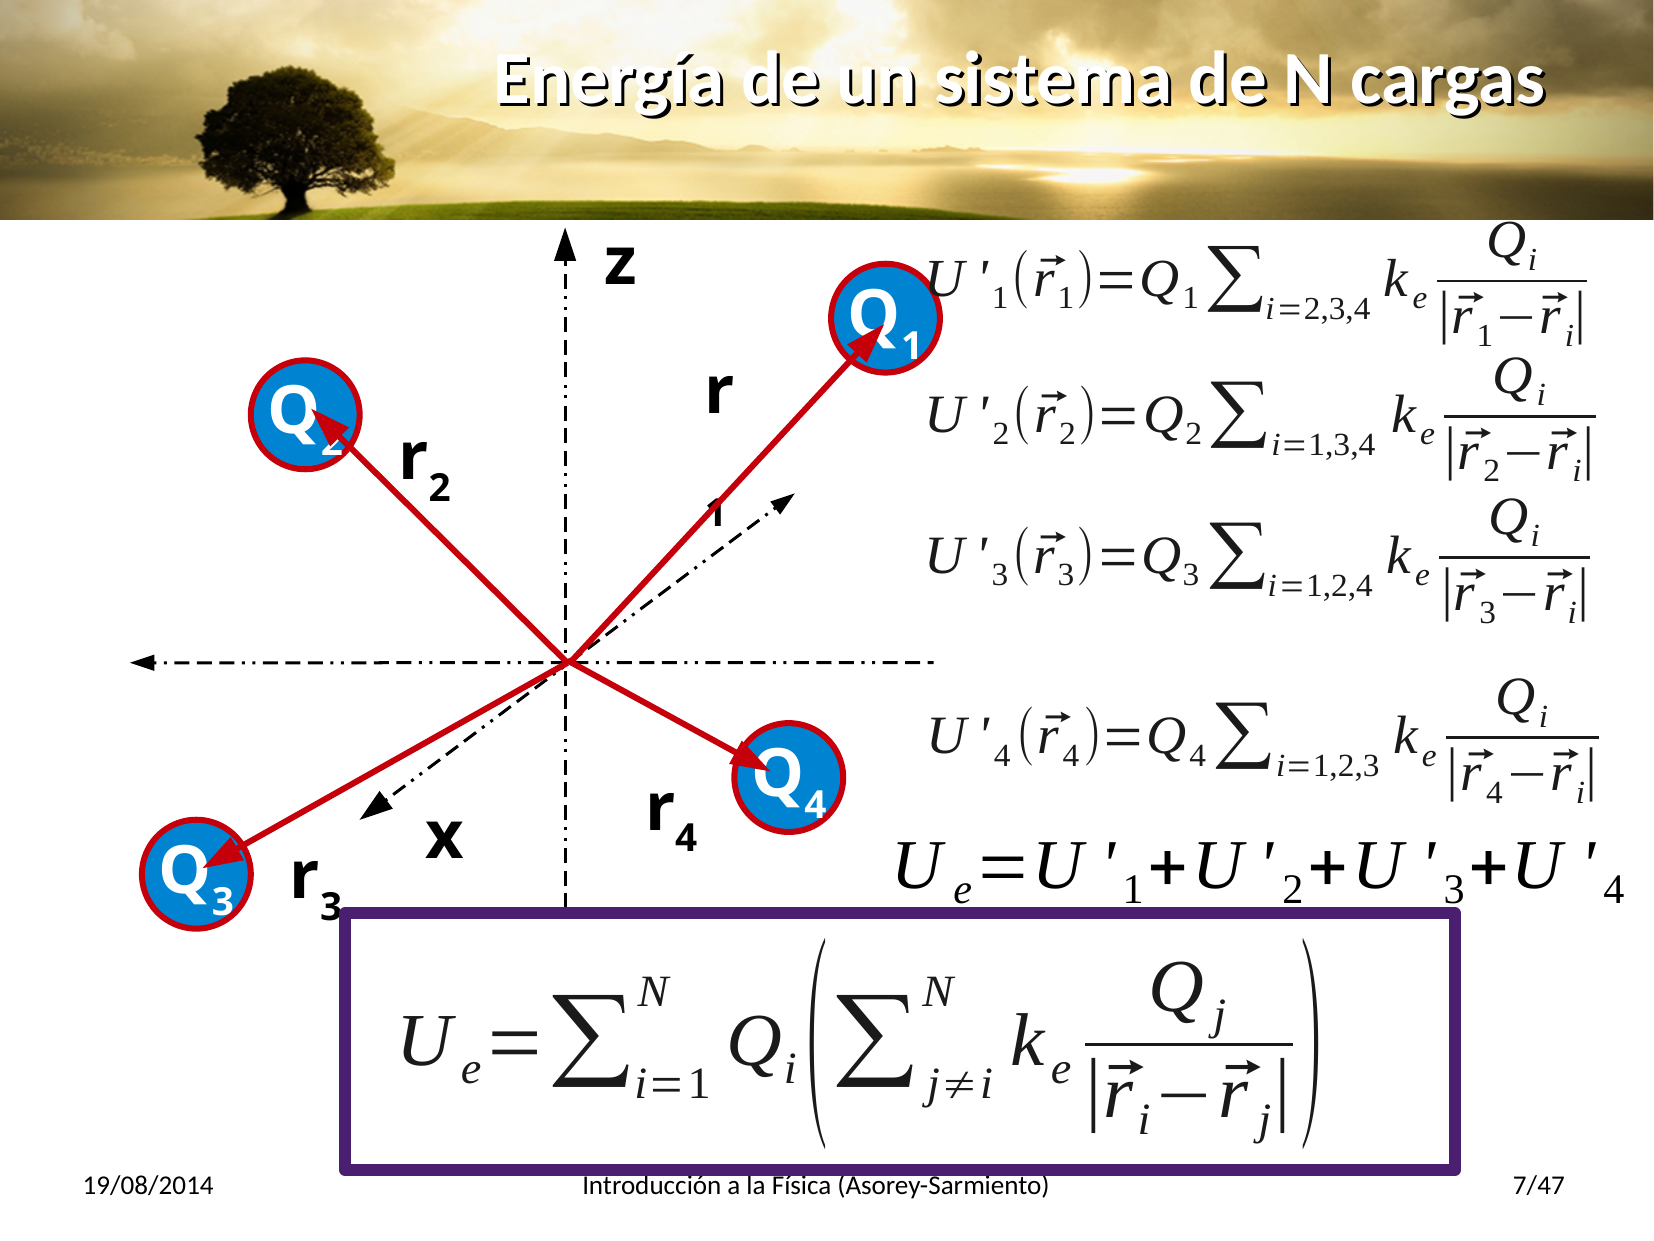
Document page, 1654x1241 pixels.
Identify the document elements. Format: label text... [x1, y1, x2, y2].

text_box Q2 [281, 393, 306, 425]
text_box Q1 [861, 297, 886, 329]
text_box Q3 [141, 819, 251, 929]
chart [885, 825, 1632, 914]
title Energía de un sistema de N cargas [75, 19, 1564, 151]
text_box Q4 [765, 756, 790, 788]
text_box Q4 [736, 723, 844, 832]
text_box r1 [690, 334, 771, 444]
text_box r3 [274, 819, 376, 929]
text_box Q1 [831, 263, 918, 373]
chart [919, 666, 1609, 811]
chart [917, 210, 1606, 630]
text_box z [589, 206, 644, 301]
text_box [345, 360, 1654, 1170]
chart [390, 934, 1332, 1155]
text_box x [411, 780, 466, 875]
picture [0, 0, 1654, 220]
text_box r4 [630, 751, 736, 860]
text_box Q2 [250, 360, 360, 470]
text_box Q3 [172, 853, 197, 885]
text_box r2 [383, 400, 496, 509]
